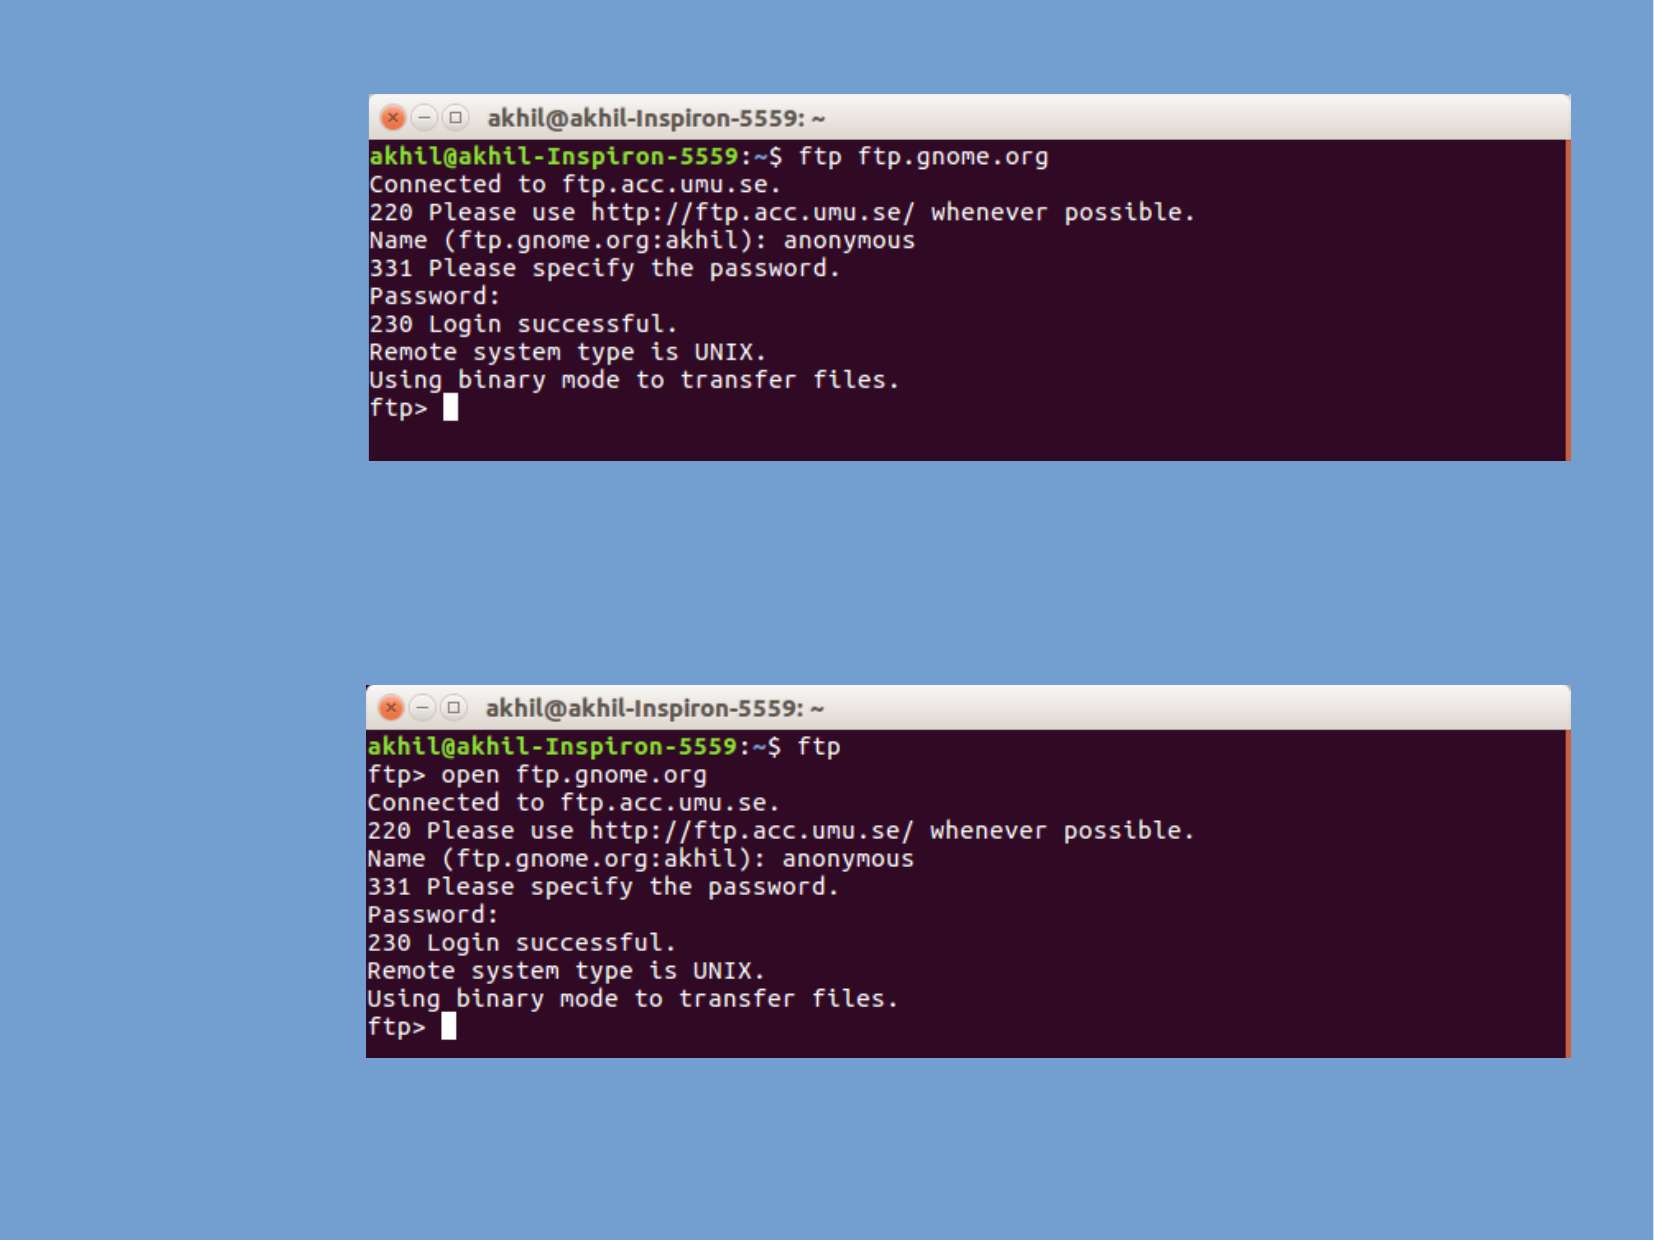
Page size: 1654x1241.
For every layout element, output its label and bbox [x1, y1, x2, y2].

picture [366, 685, 1571, 1058]
picture [368, 94, 1571, 461]
